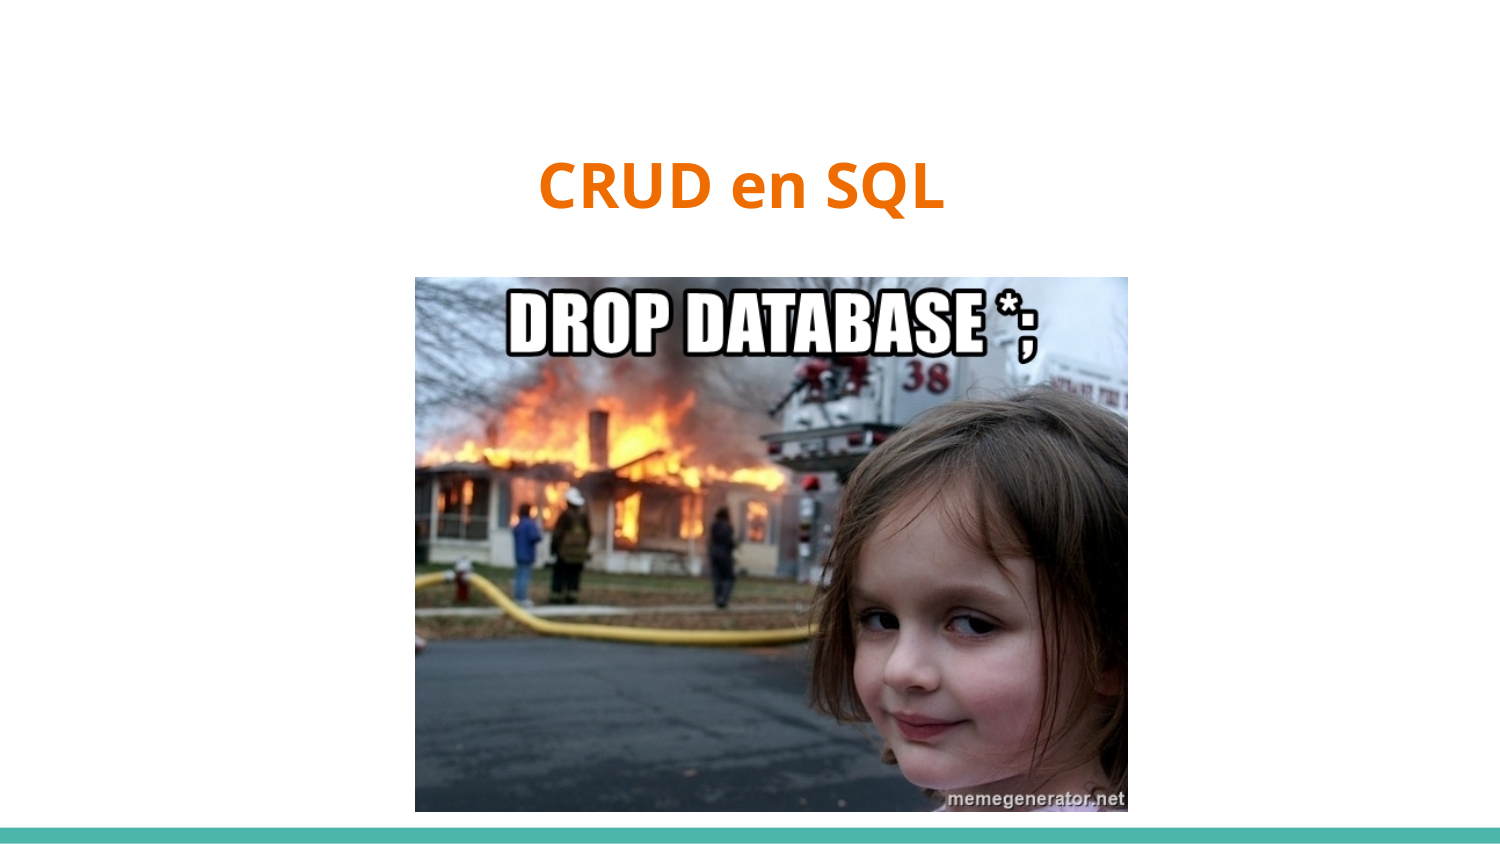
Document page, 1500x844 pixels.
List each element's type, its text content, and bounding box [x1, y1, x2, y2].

title CRUD en SQL [7, 126, 1477, 243]
picture [415, 277, 1128, 812]
